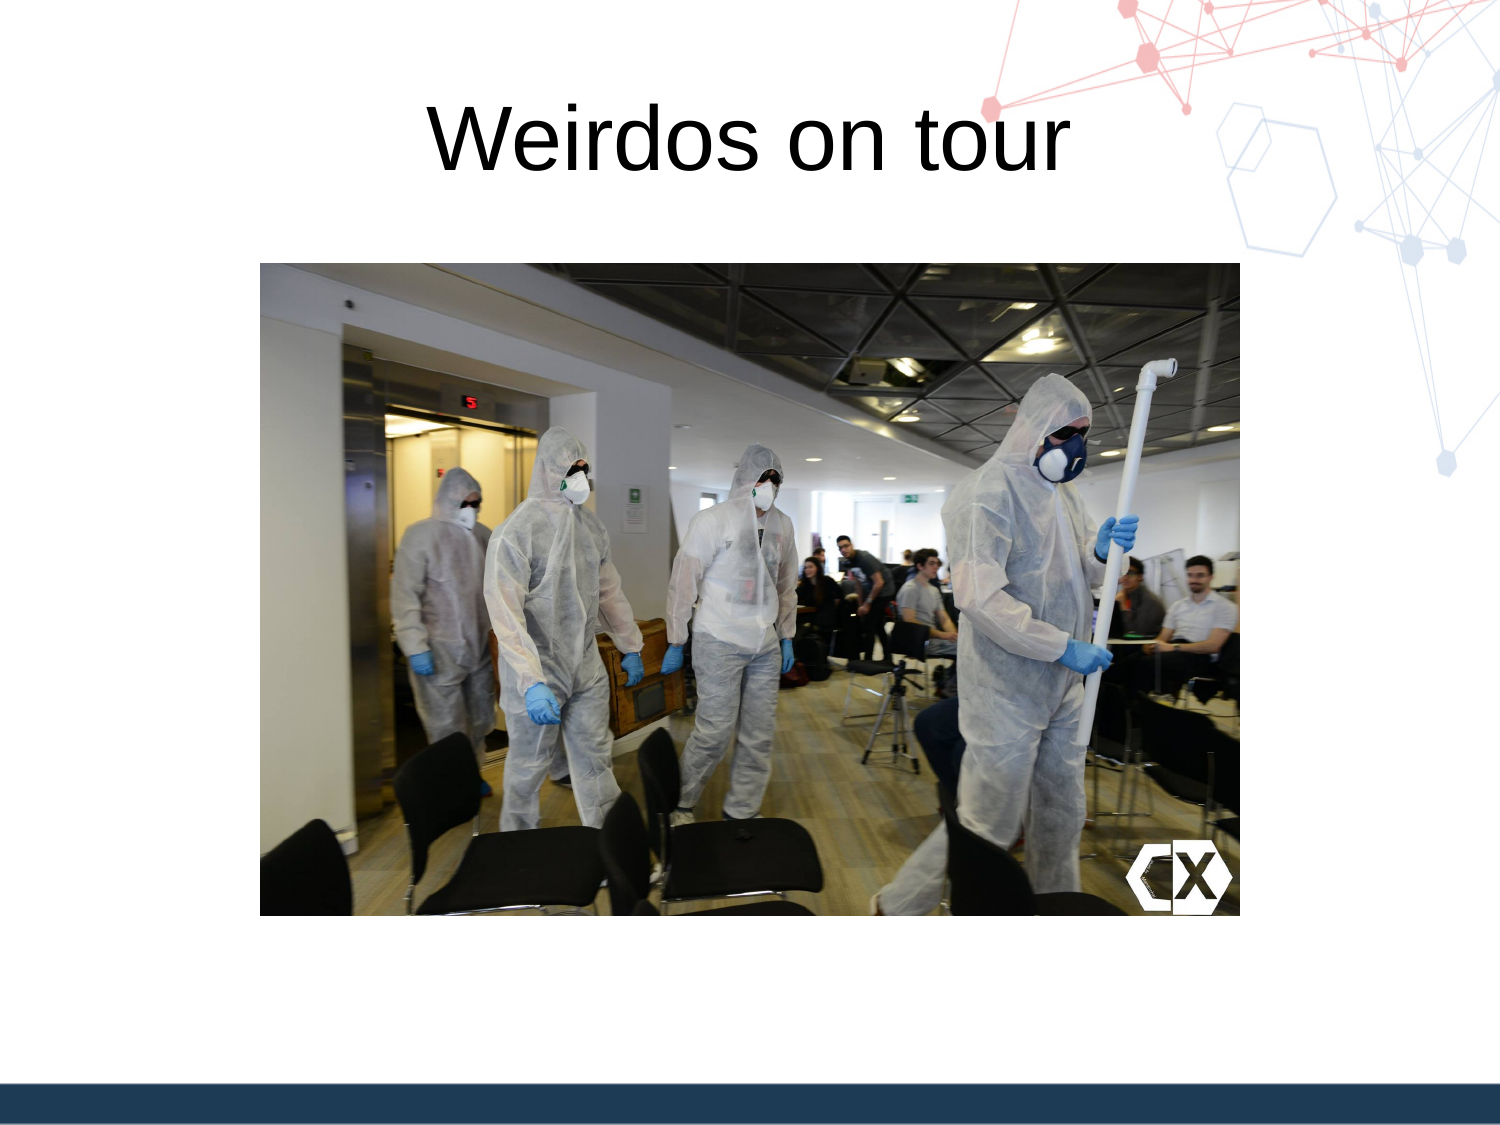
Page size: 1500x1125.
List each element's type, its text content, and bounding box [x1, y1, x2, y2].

title Weirdos on tour [75, 44, 1425, 233]
picture [0, 0, 1500, 1125]
